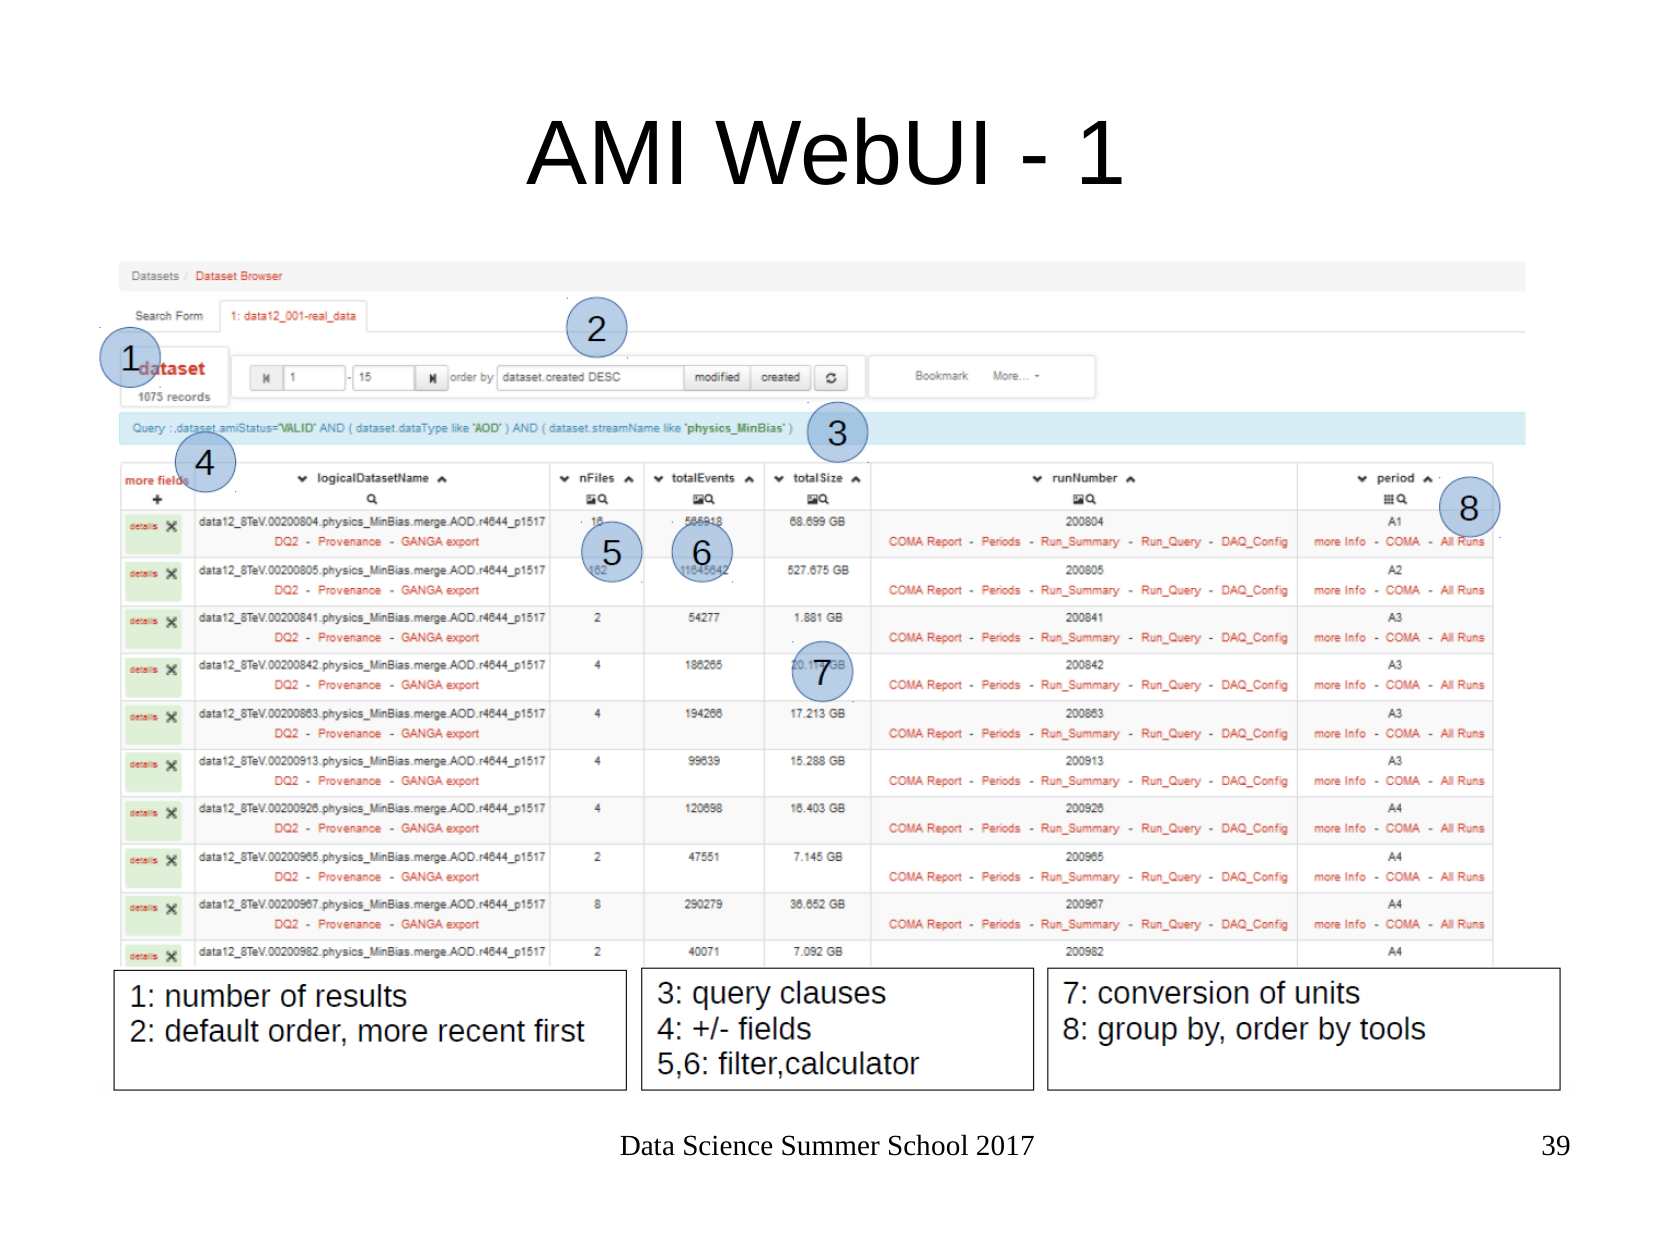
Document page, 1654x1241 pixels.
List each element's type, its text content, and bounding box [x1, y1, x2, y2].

title AMI WebUI - 1 [82, 49, 1571, 257]
picture [95, 253, 1576, 1096]
